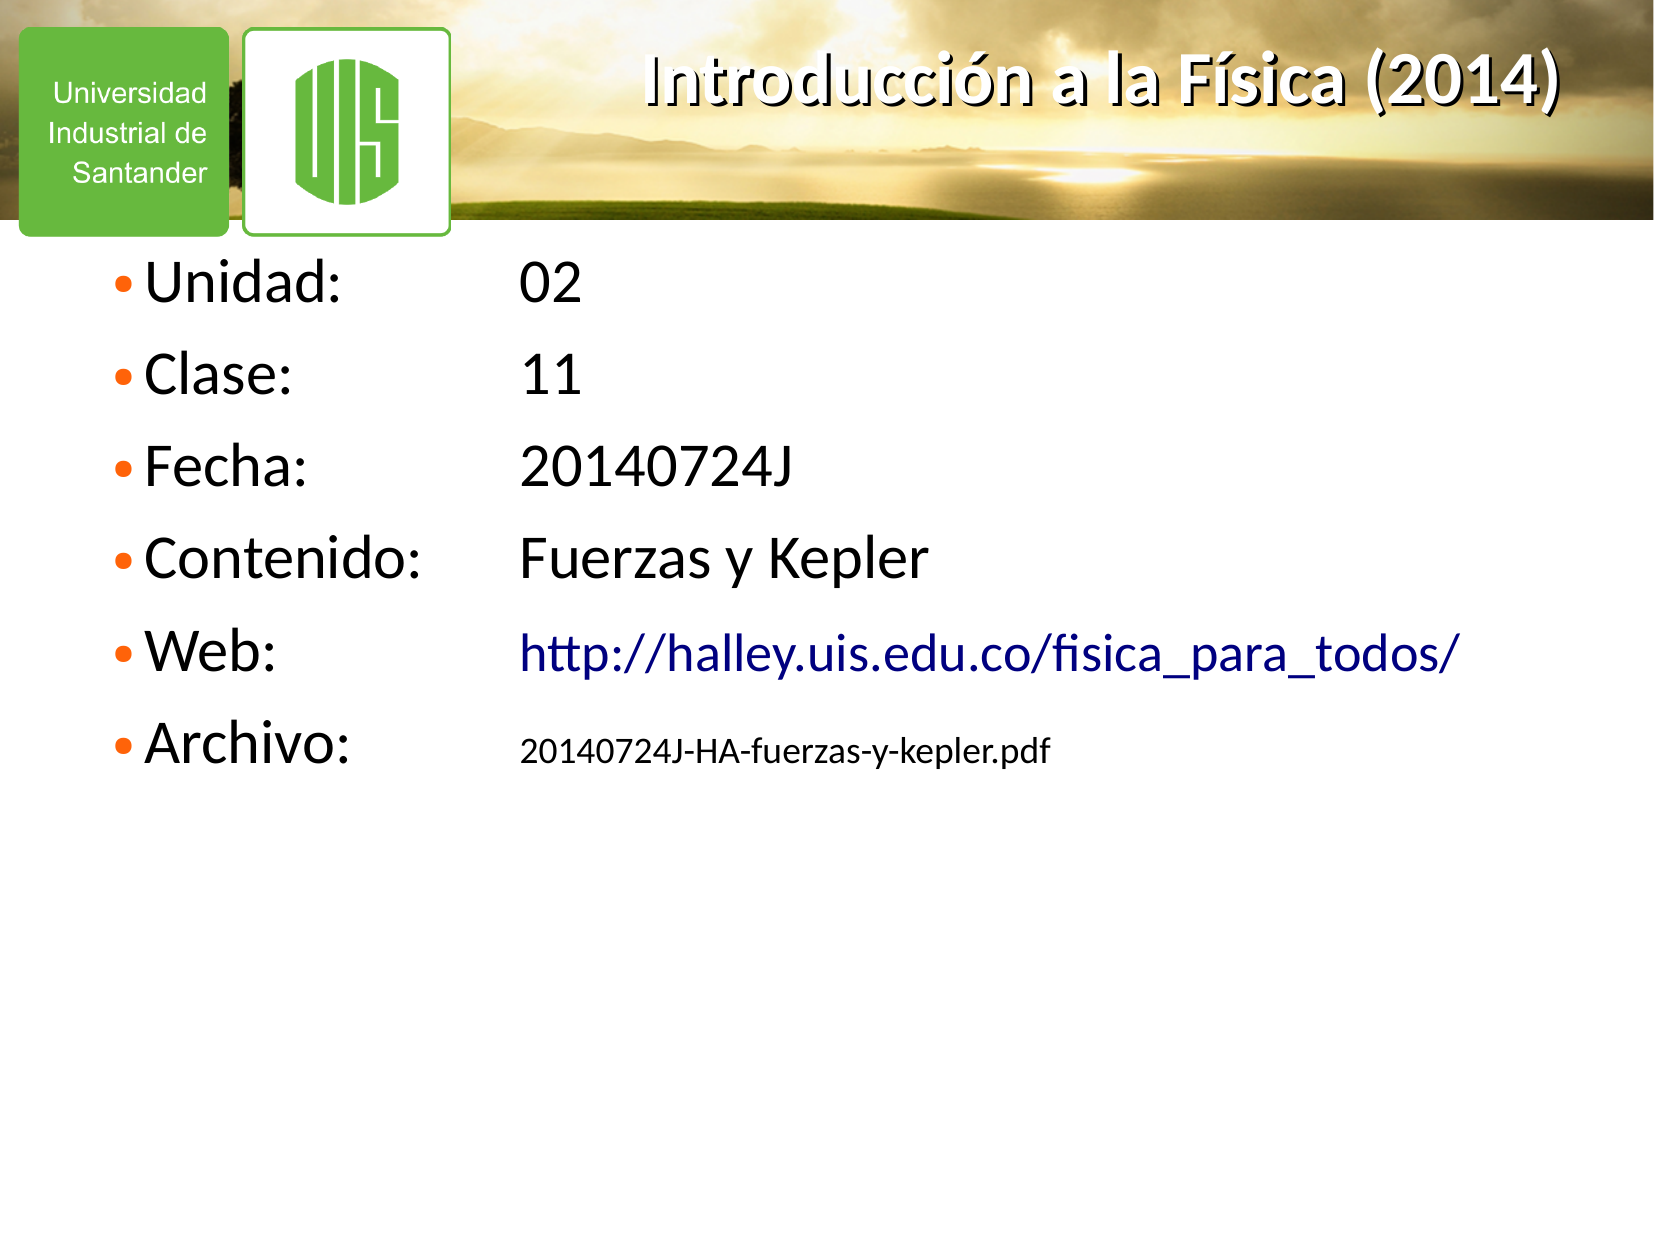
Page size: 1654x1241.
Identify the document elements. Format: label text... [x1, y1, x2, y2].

title Introducción a la Física (2014) [75, 19, 1564, 151]
picture [0, 0, 1654, 237]
list Unidad: 02 Clase: 11 Fecha: 20140724J Contenido: Fuerzas y Kepler Web: http://halley.uis.edu.co/fisica_para_todos/ Archivo: 20140724J-HA-fuerzas-y-kepler.pdf [82, 255, 1571, 1126]
